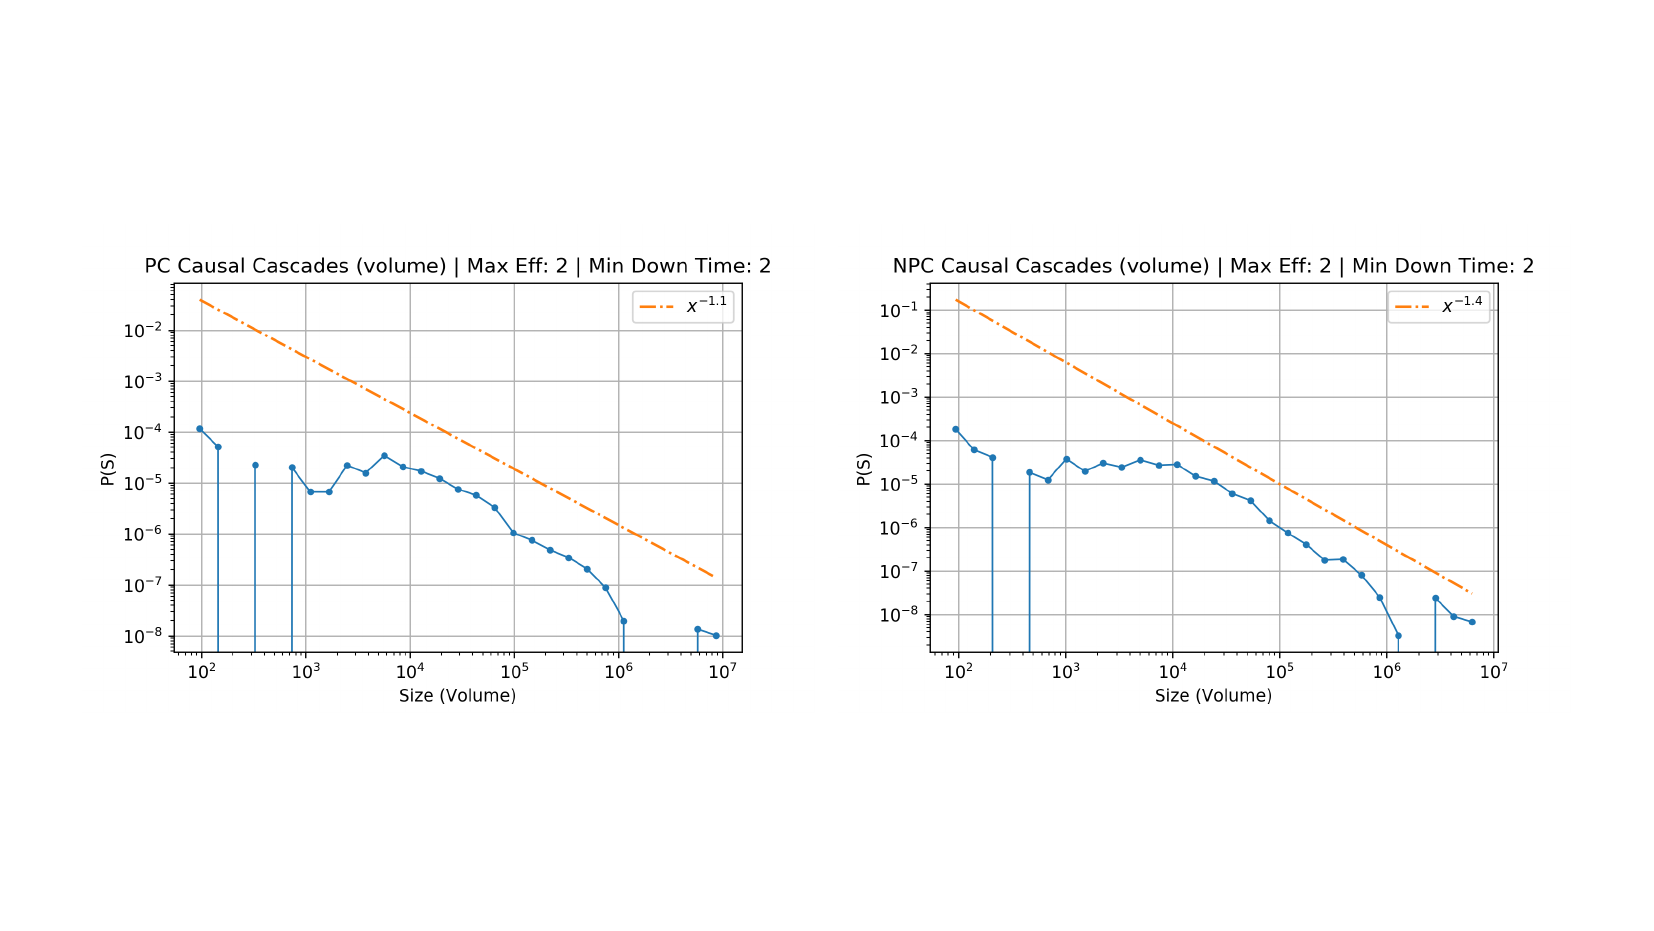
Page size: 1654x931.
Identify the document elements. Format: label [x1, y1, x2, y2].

picture [838, 224, 1571, 713]
picture [82, 224, 815, 713]
